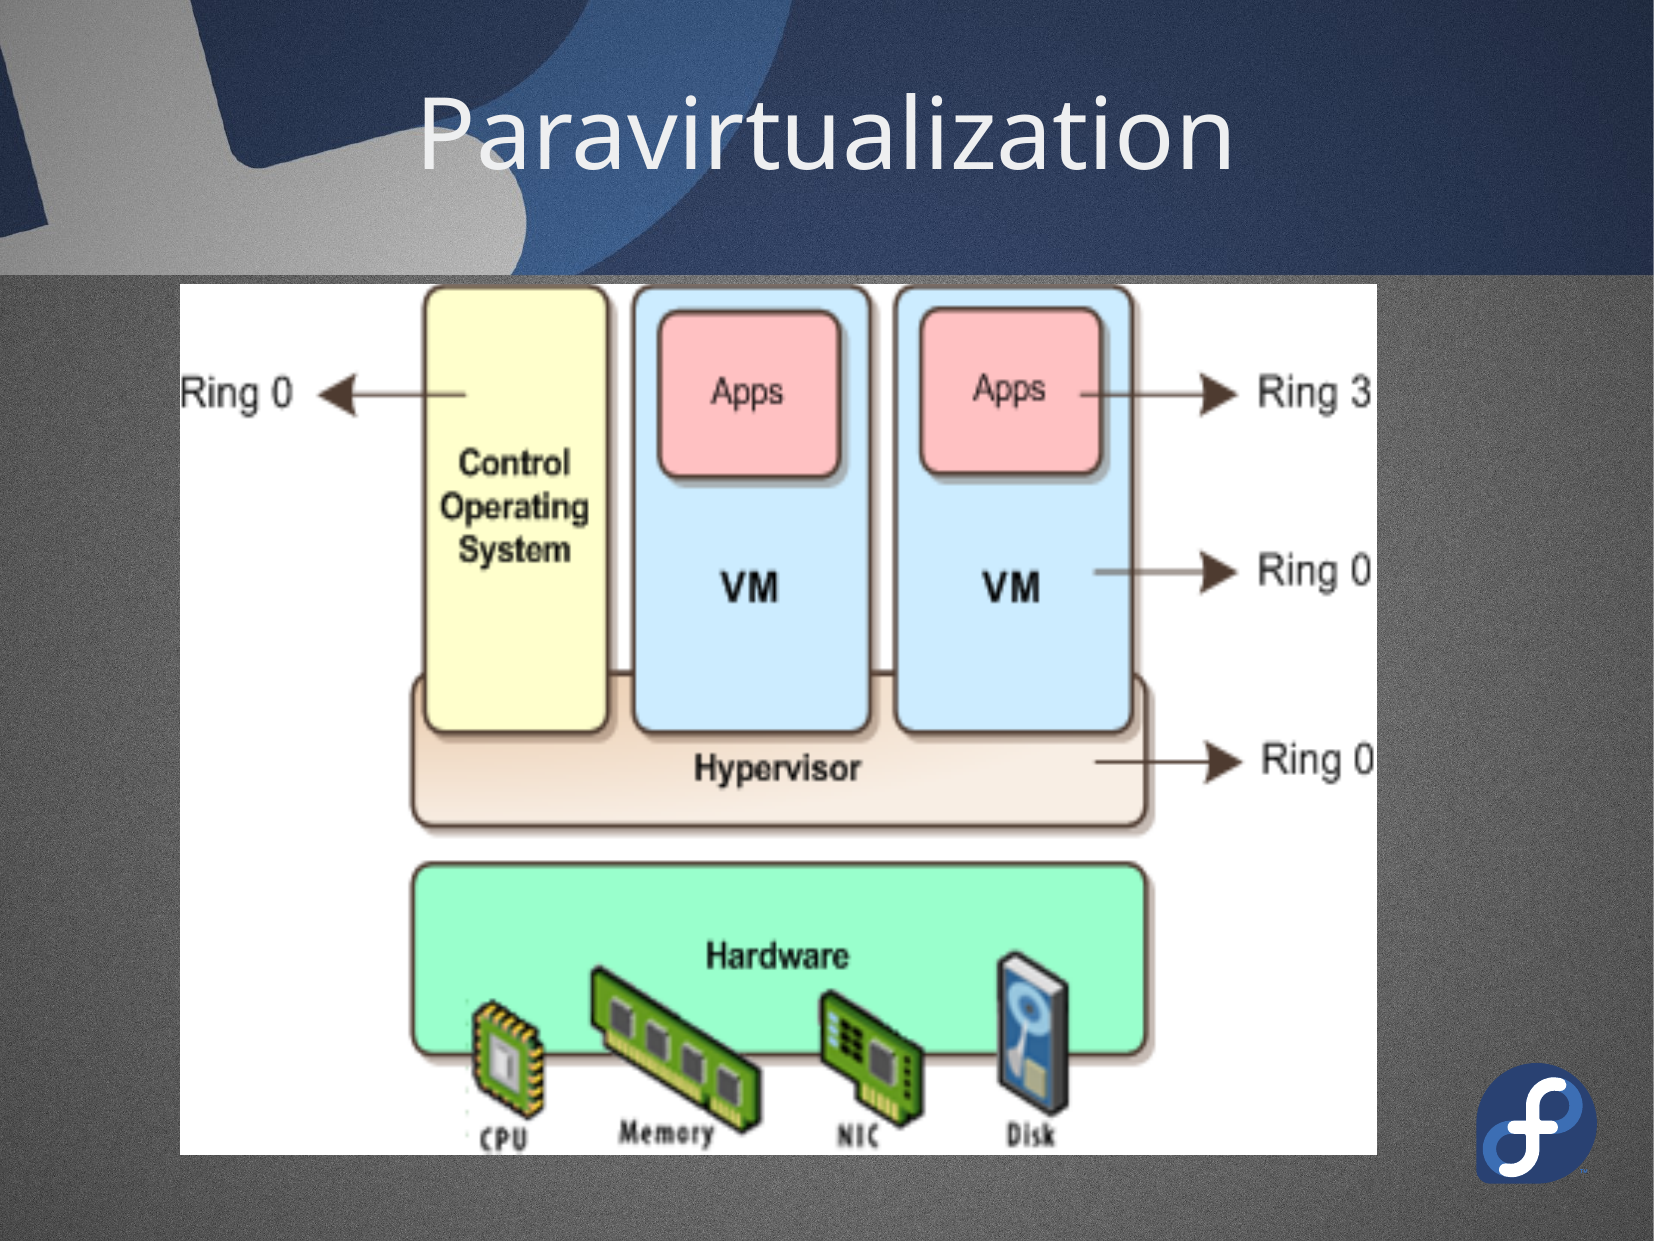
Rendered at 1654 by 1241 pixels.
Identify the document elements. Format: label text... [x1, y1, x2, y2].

text_box Paravirtualization [88, 29, 1565, 237]
picture [0, 0, 1654, 1241]
